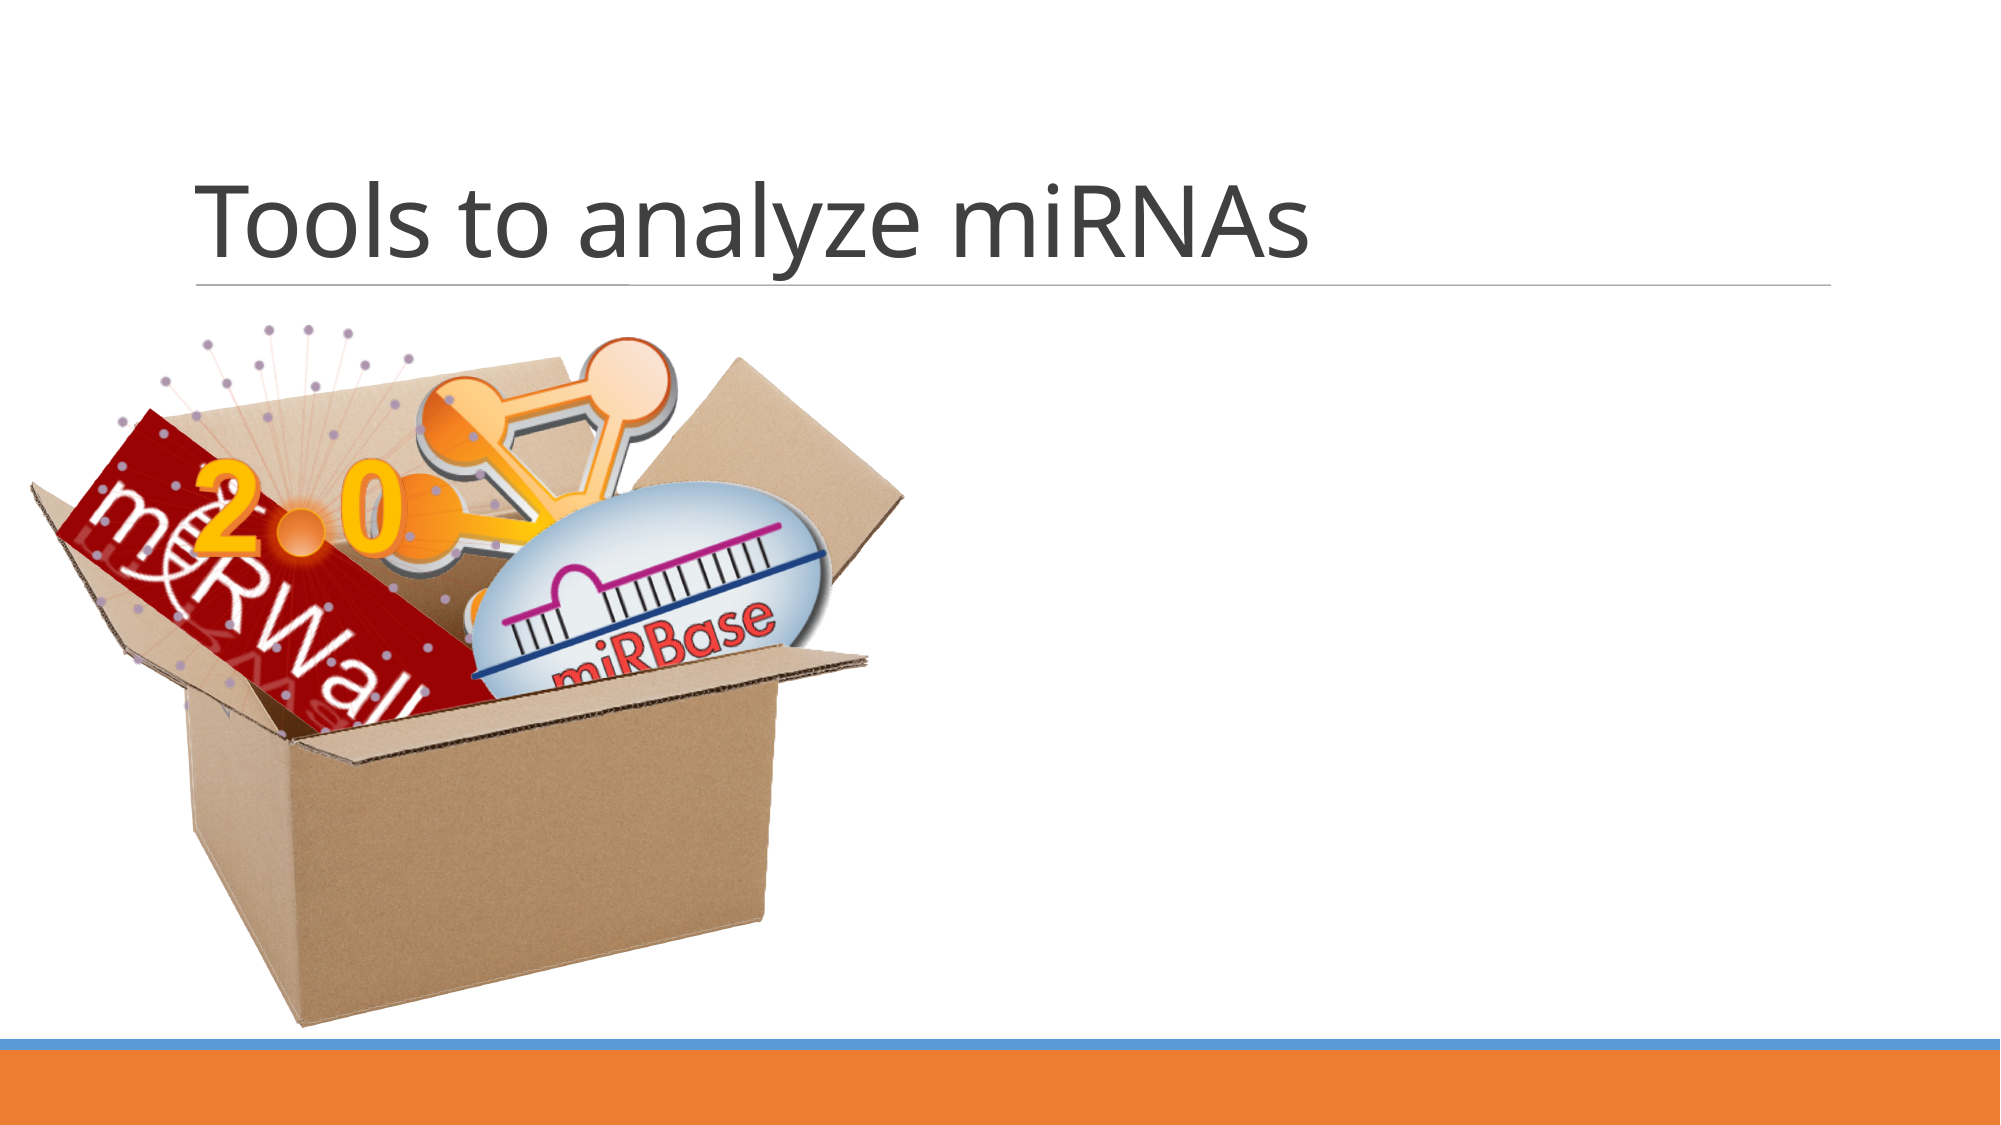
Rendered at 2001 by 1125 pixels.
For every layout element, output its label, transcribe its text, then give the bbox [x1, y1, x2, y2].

picture [29, 324, 905, 1028]
text_box Tools to analyze miRNAs [180, 47, 1830, 285]
text_box [32, 477, 882, 1024]
